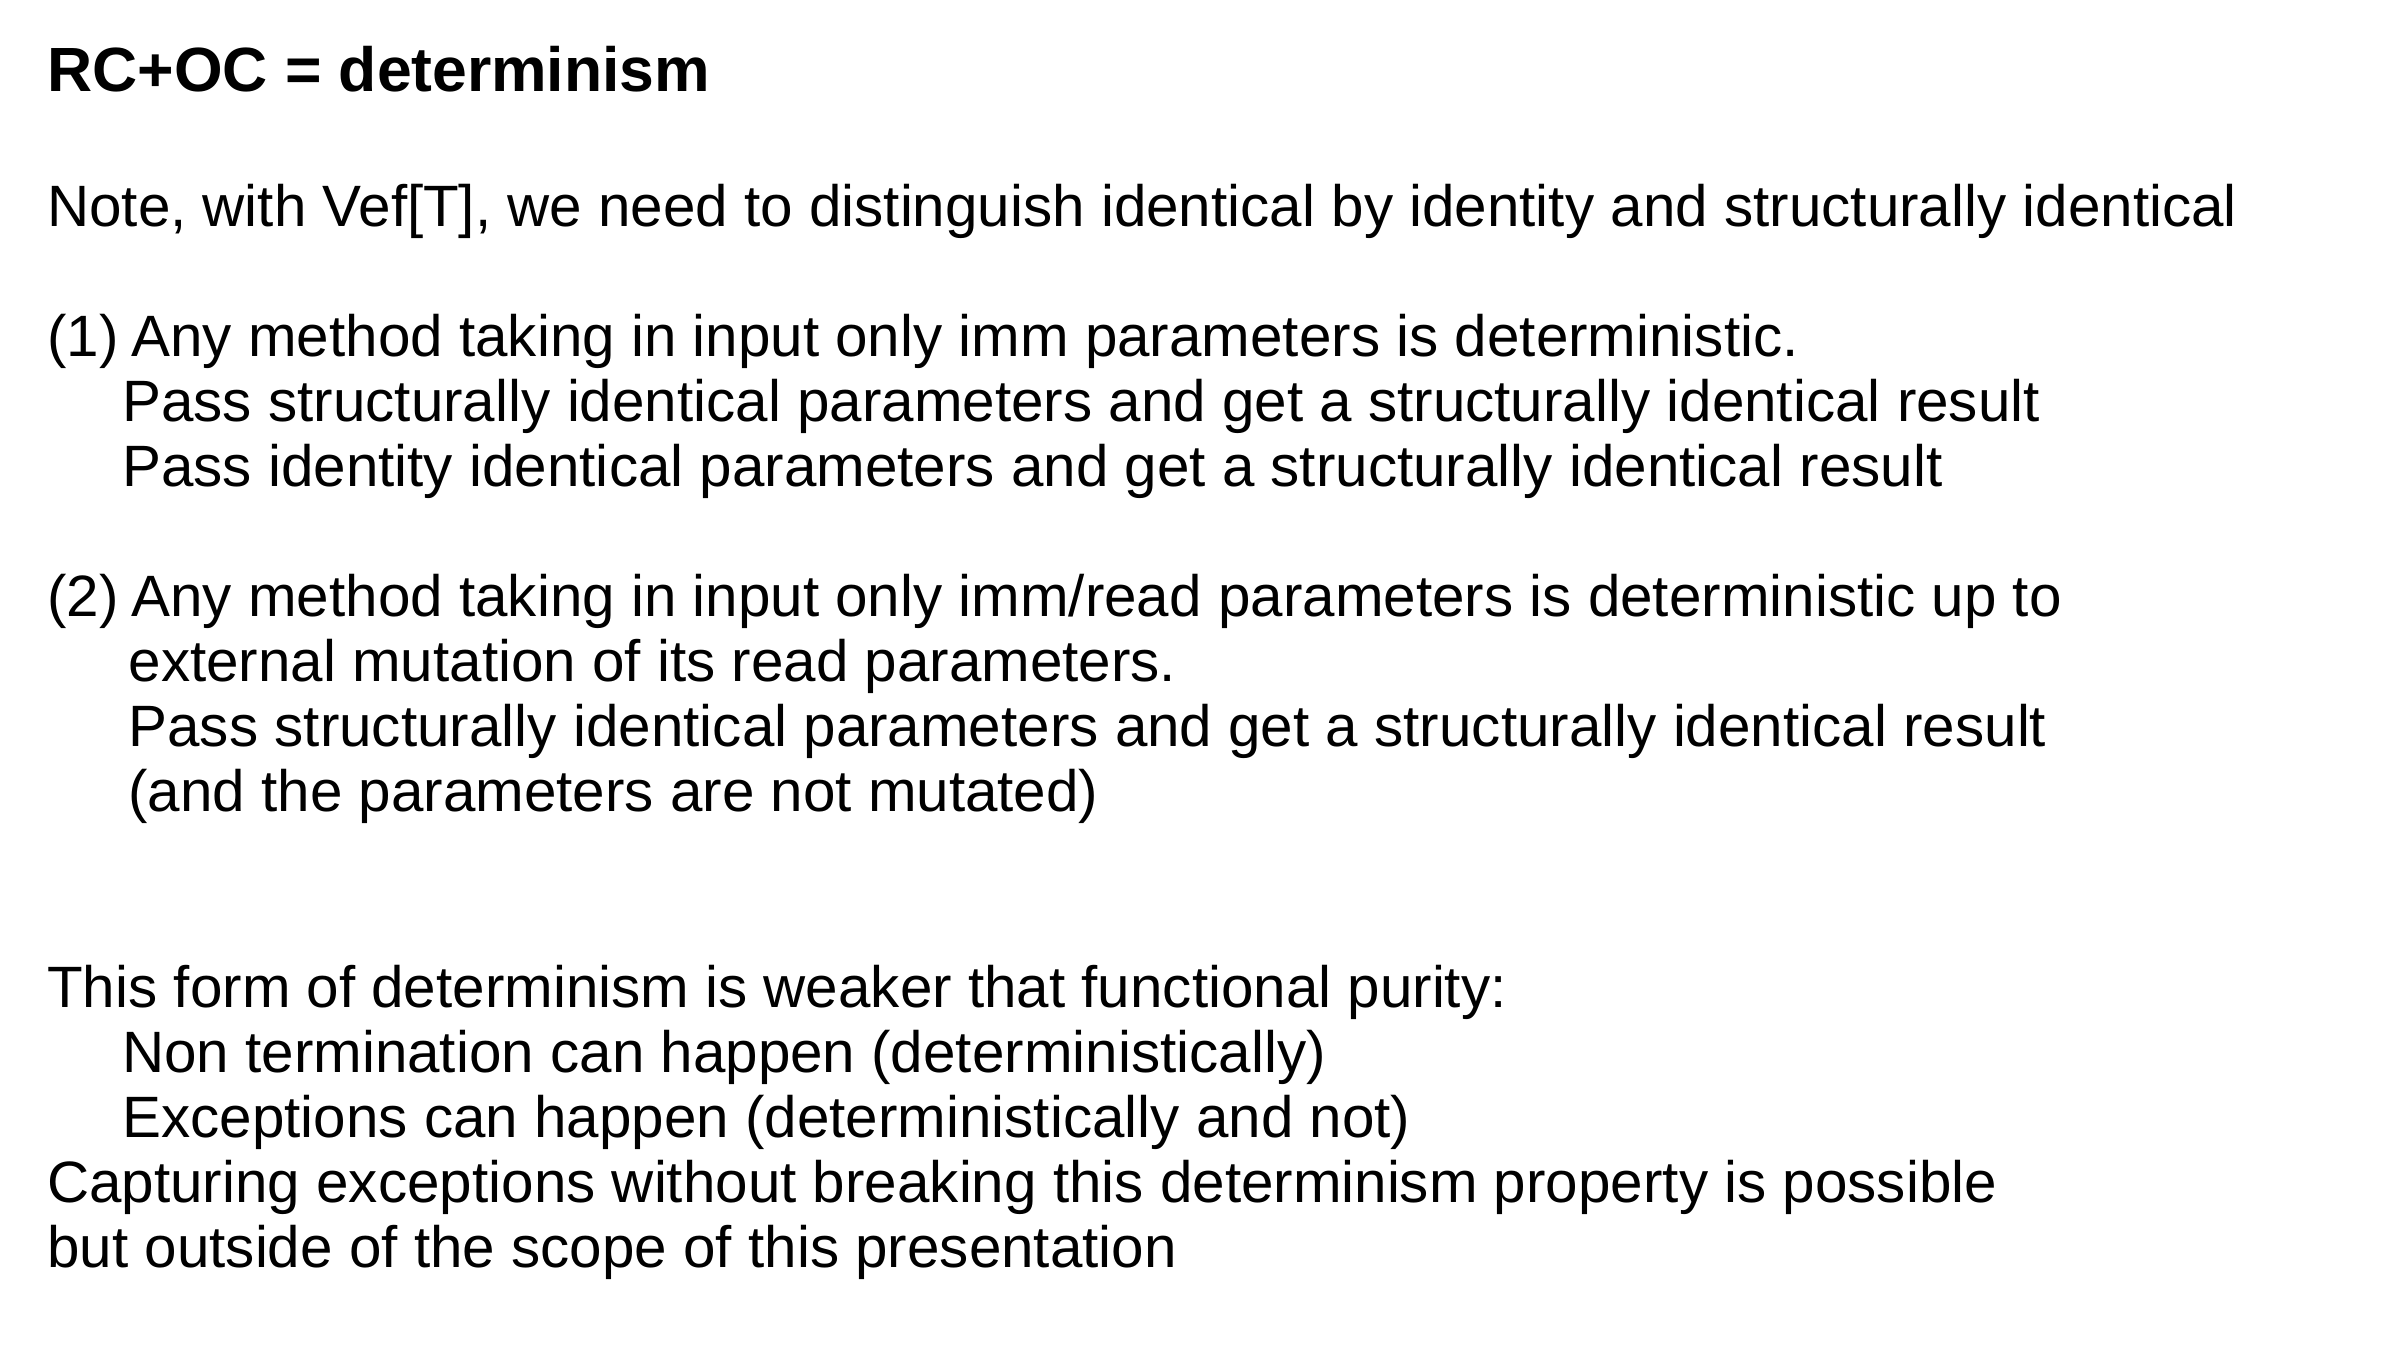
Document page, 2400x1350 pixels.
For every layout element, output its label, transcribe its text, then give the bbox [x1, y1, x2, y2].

text_box RC+OC = determinism Note, with Vef[T], we need to distinguish identical by identity and structurally identical (1) Any method taking in input only imm parameters is deterministic. Pass structurally identical parameters and get a structurally identical result Pass identity identical parameters and get a structurally identical result (2) Any method taking in input only imm/read parameters is deterministic up to external mutation of its read parameters. Pass structurally identical parameters and get a structurally identical result (and the parameters are not mutated) This form of determinism is weaker that functional purity: Non termination can happen (deterministically) Exceptions can happen (deterministically and not) Capturing exceptions without breaking this determinism property is possible but outside of the scope of this presentation [32, 27, 2358, 1321]
